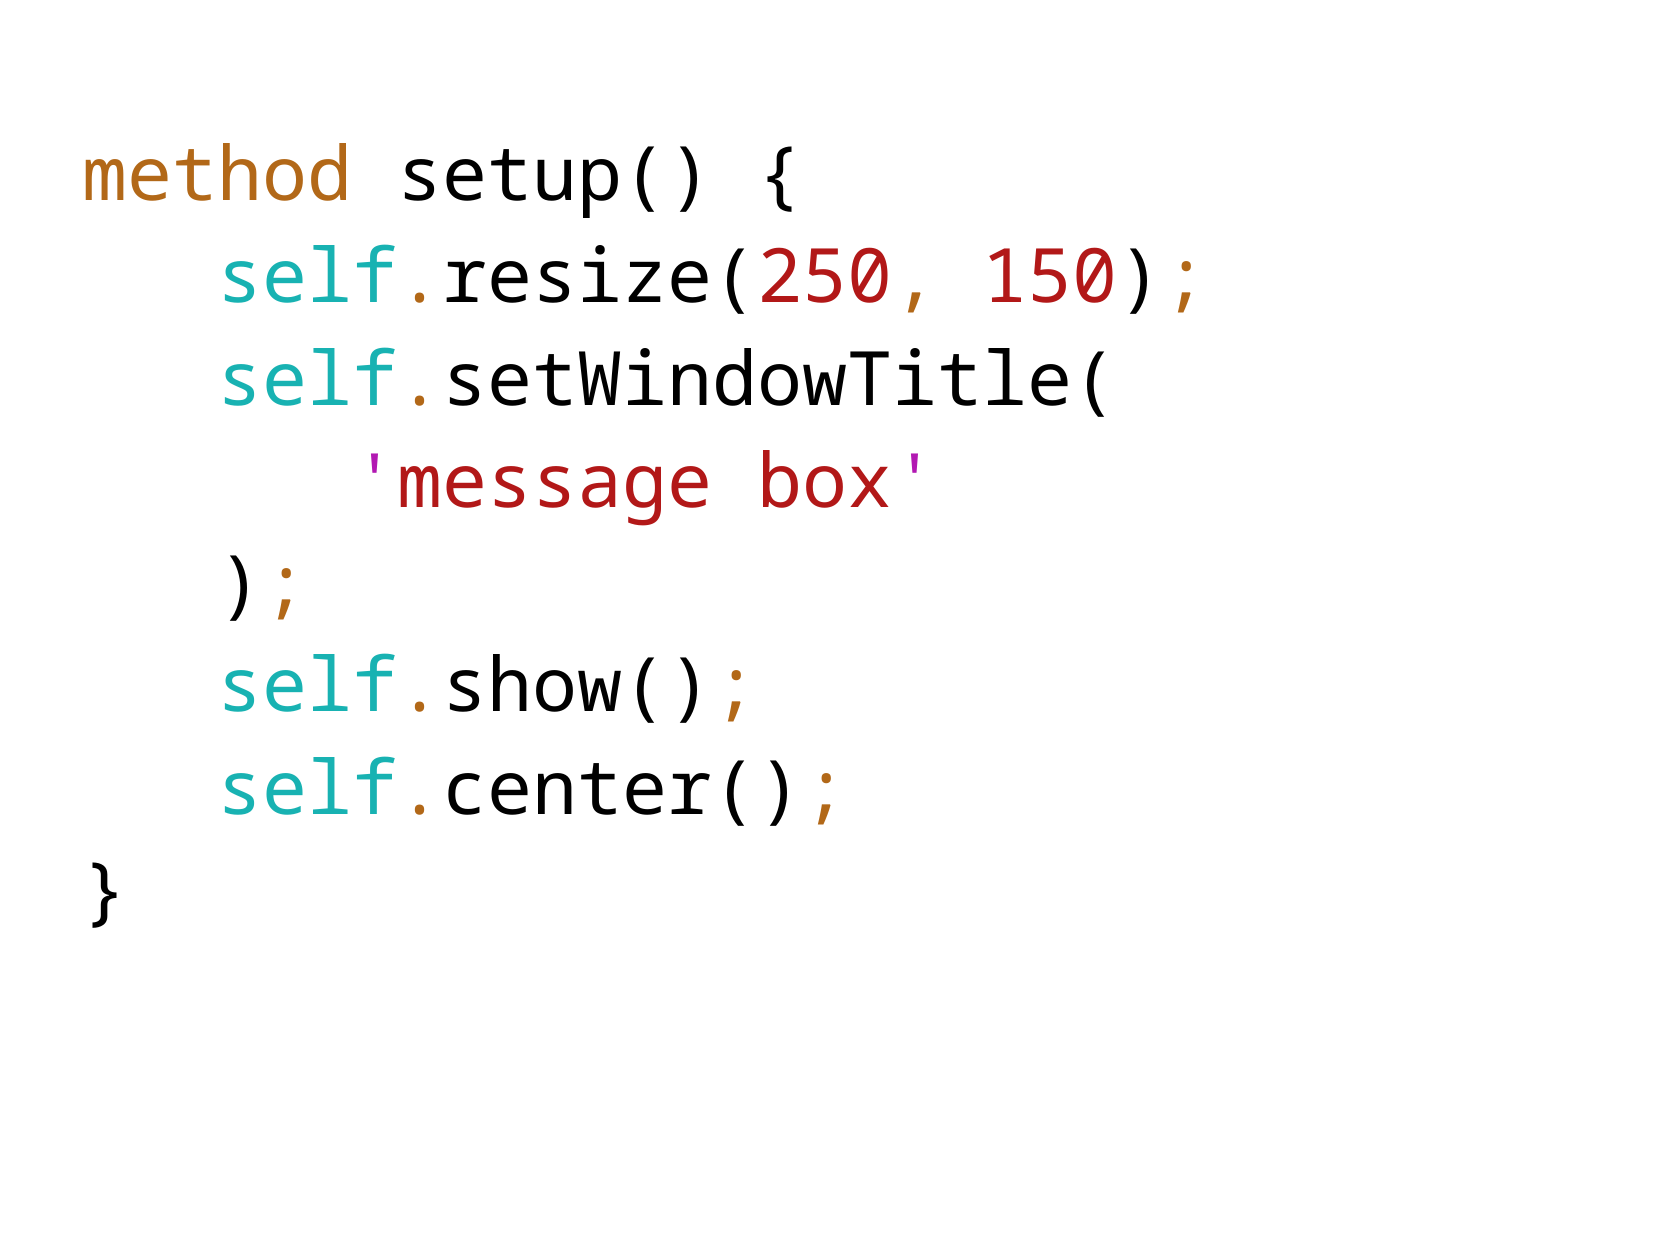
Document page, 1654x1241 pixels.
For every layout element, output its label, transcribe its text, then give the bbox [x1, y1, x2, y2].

subtitle method setup() { self.resize(250, 150); self.setWindowTitle( 'message box' ); self.show(); self.center(); } [82, 49, 1571, 1010]
